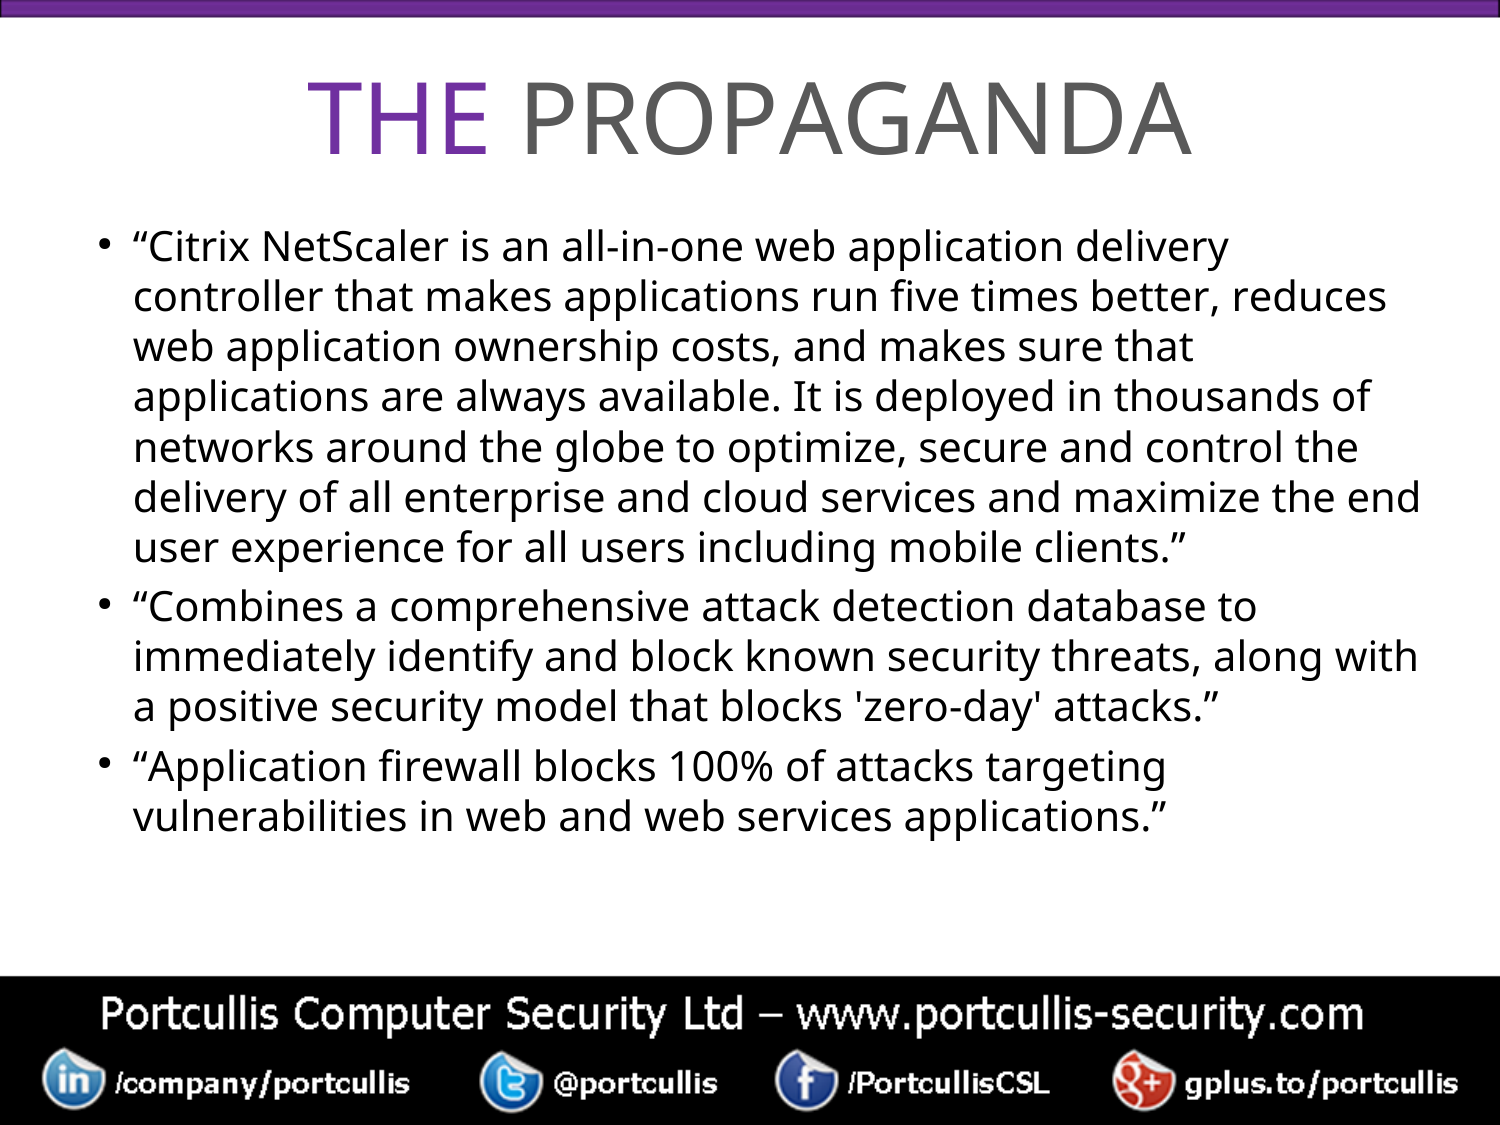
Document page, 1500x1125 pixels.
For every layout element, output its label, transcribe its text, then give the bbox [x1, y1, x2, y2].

list “Citrix NetScaler is an all-in-one web application delivery controller that makes applications run five times better, reduces web application ownership costs, and makes sure that applications are always available. It is deployed in thousands of networks around the globe to optimize, secure and control the delivery of all enterprise and cloud services and maximize the end user experience for all users including mobile clients.” “Combines a comprehensive attack detection database to immediately identify and block known security threats, along with a positive security model that blocks 'zero-day' attacks.” “Application firewall blocks 100% of attacks targeting vulnerabilities in web and web services applications.” [41, 219, 1428, 965]
picture [0, 202, 1500, 1125]
title THE PROPAGANDA [0, 42, 1500, 202]
picture [0, 0, 1500, 42]
